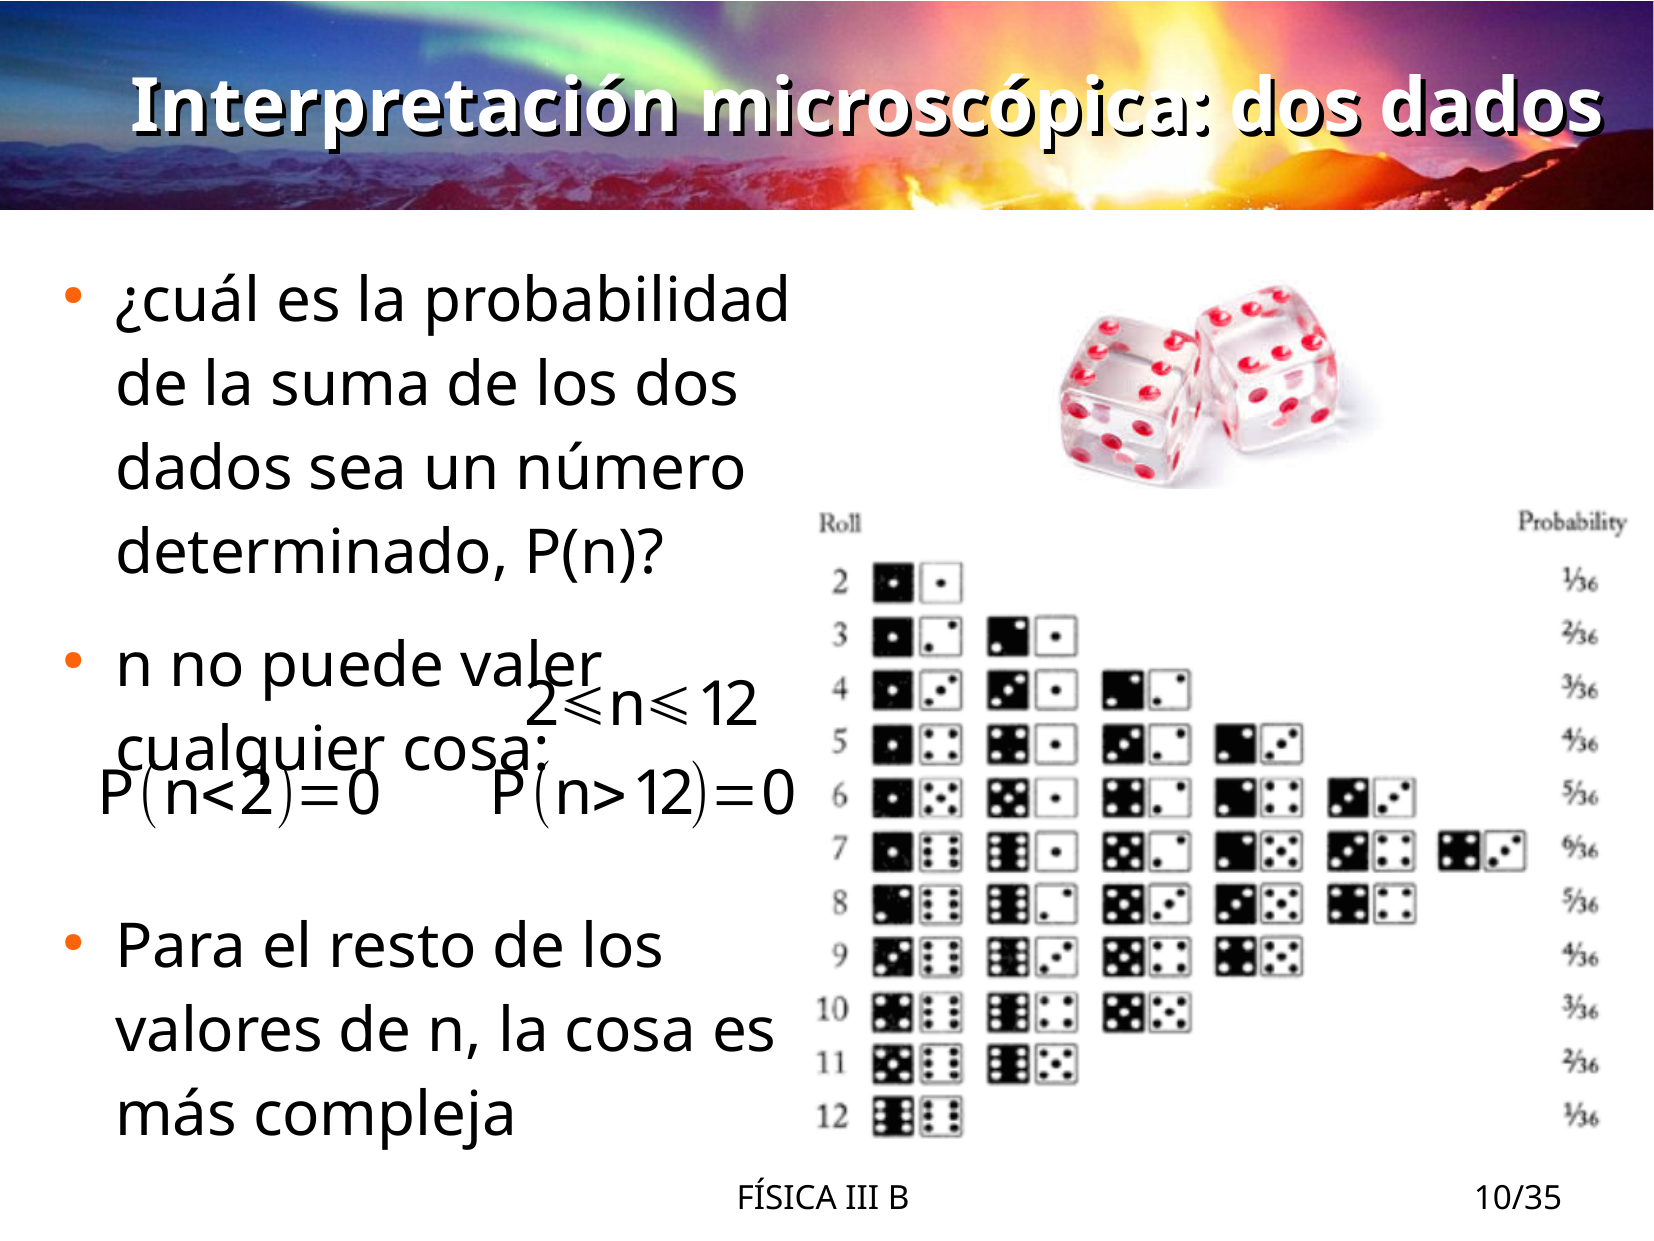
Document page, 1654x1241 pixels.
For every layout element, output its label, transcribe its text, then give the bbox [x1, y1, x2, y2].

picture [0, 1, 1654, 210]
chart [91, 755, 811, 834]
chart [518, 665, 757, 742]
title Interpretación microscópica: dos dados [45, 15, 1606, 191]
picture [778, 242, 1642, 1151]
list ¿cuál es la probabilidad de la suma de los dos dados sea un número determinado, P(n)? n no puede valer cualquier cosa: Para el resto de los valores de n, la cosa es más compleja [45, 255, 807, 1156]
